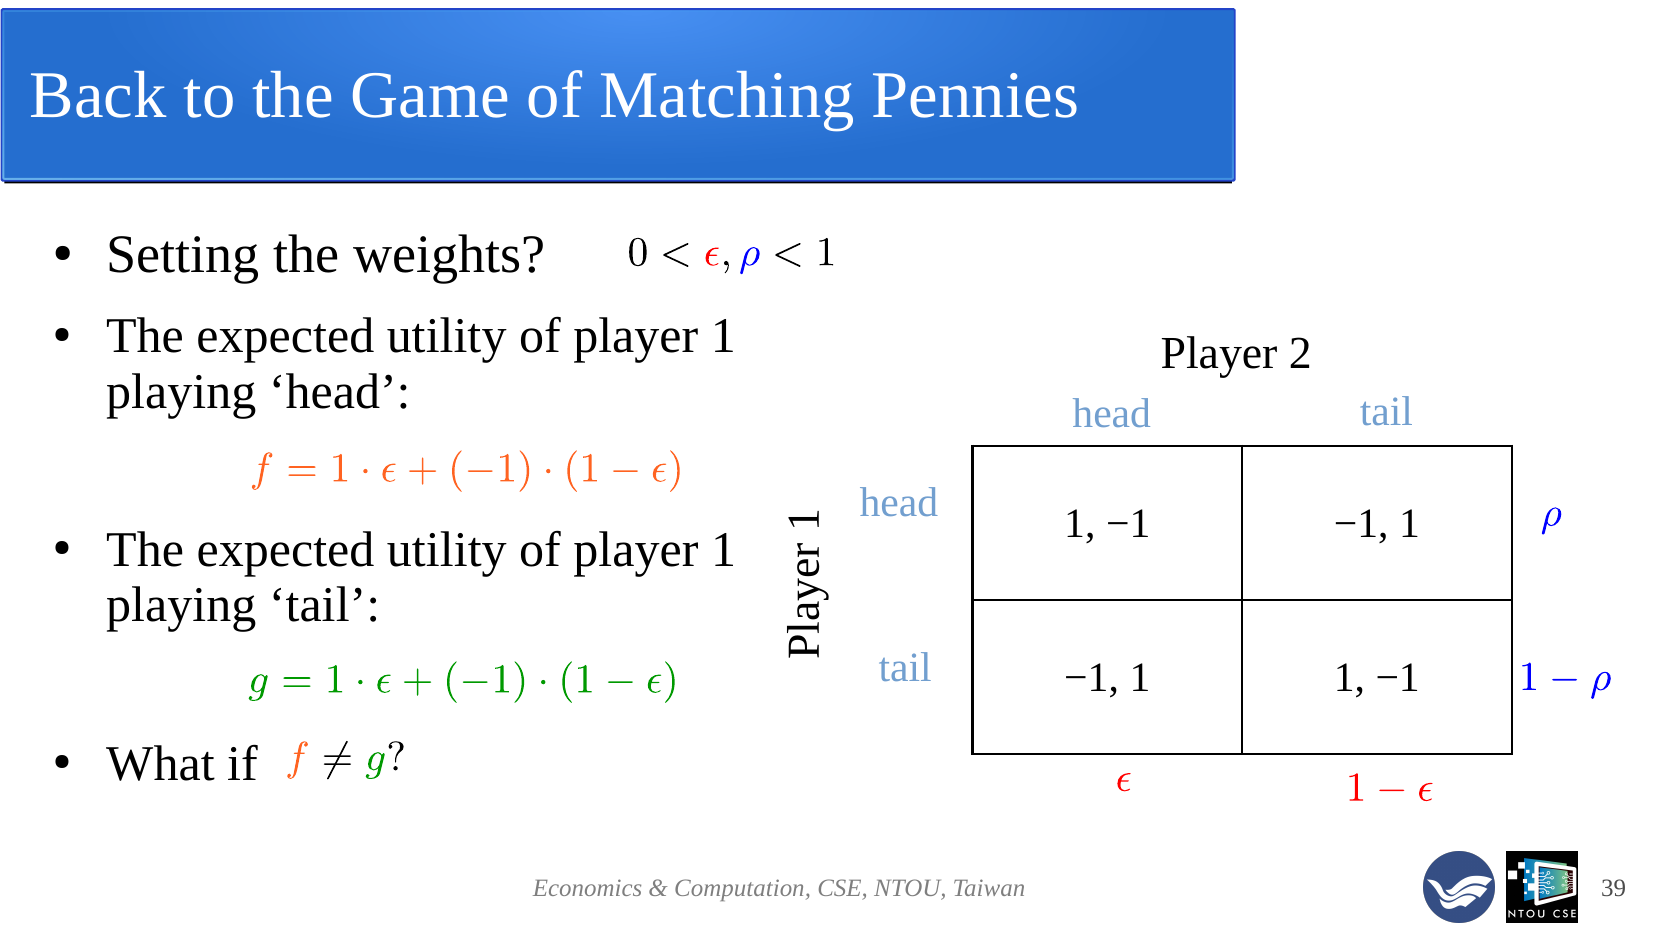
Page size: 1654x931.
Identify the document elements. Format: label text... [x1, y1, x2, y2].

picture [248, 448, 682, 494]
picture [1517, 660, 1613, 701]
table_header −1, 1 [1243, 447, 1511, 599]
picture [248, 661, 675, 703]
text_box Player 1 [770, 480, 857, 688]
picture [283, 739, 406, 781]
picture [625, 236, 835, 276]
picture [1115, 773, 1131, 792]
text_box Player 2 [1123, 320, 1350, 387]
list Setting the weights? The expected utility of player 1 playing ‘head’: The expected utility of player 1 playing ‘tail’: What if [35, 224, 780, 875]
picture [1540, 507, 1562, 535]
title Back to the Game of Matching Pennies [29, 17, 1138, 172]
table_cell 1, −1 [1243, 601, 1511, 753]
table_cell −1, 1 [974, 601, 1241, 753]
picture [1345, 773, 1433, 802]
text_box tail [844, 637, 966, 702]
text_box head [1023, 382, 1201, 449]
picture [1506, 851, 1578, 923]
table_header 1, −1 [974, 447, 1241, 599]
text_box tail [1282, 380, 1491, 446]
text_box head [823, 471, 975, 538]
picture [1423, 851, 1495, 923]
